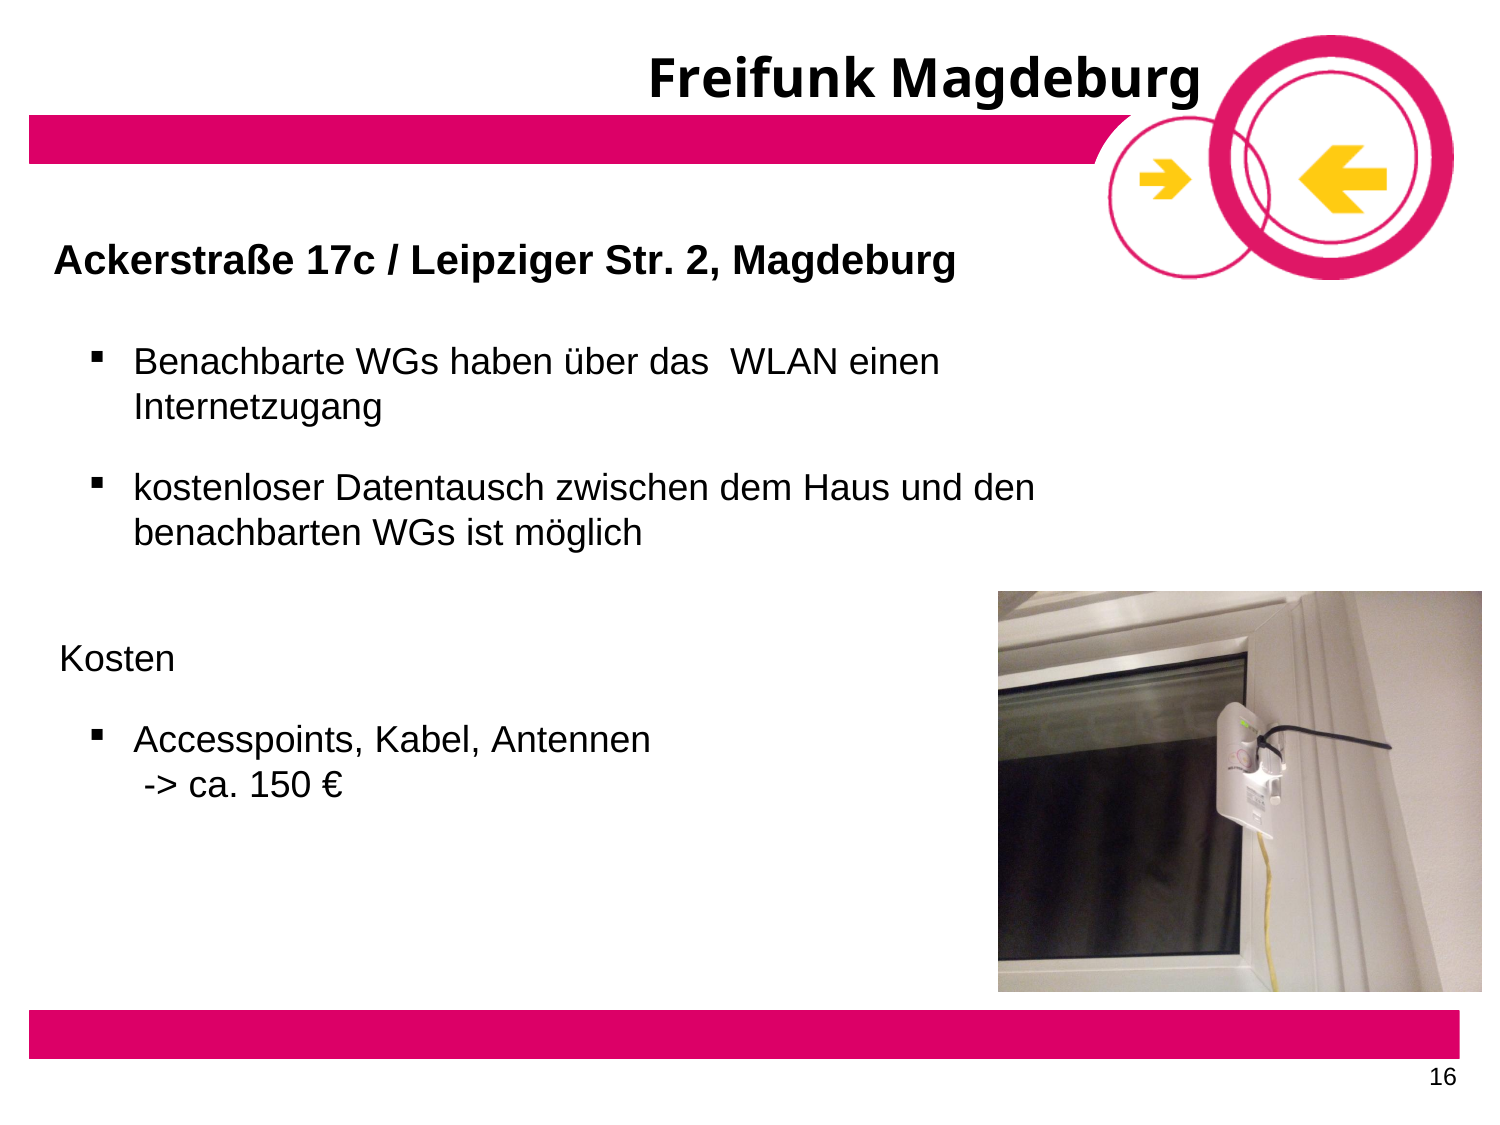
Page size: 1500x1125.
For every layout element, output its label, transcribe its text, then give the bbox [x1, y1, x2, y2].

picture [1107, 35, 1454, 280]
text_box Ackerstraße 17c / Leipziger Str. 2, Magdeburg [53, 233, 1046, 313]
picture [998, 591, 1482, 992]
text_box Benachbarte WGs haben über das WLAN einen Internetzugang kostenloser Datentausch zwischen dem Haus und den benachbarten WGs ist möglich Kosten Accesspoints, Kabel, Antennen -> ca. 150 € [59, 337, 1124, 985]
